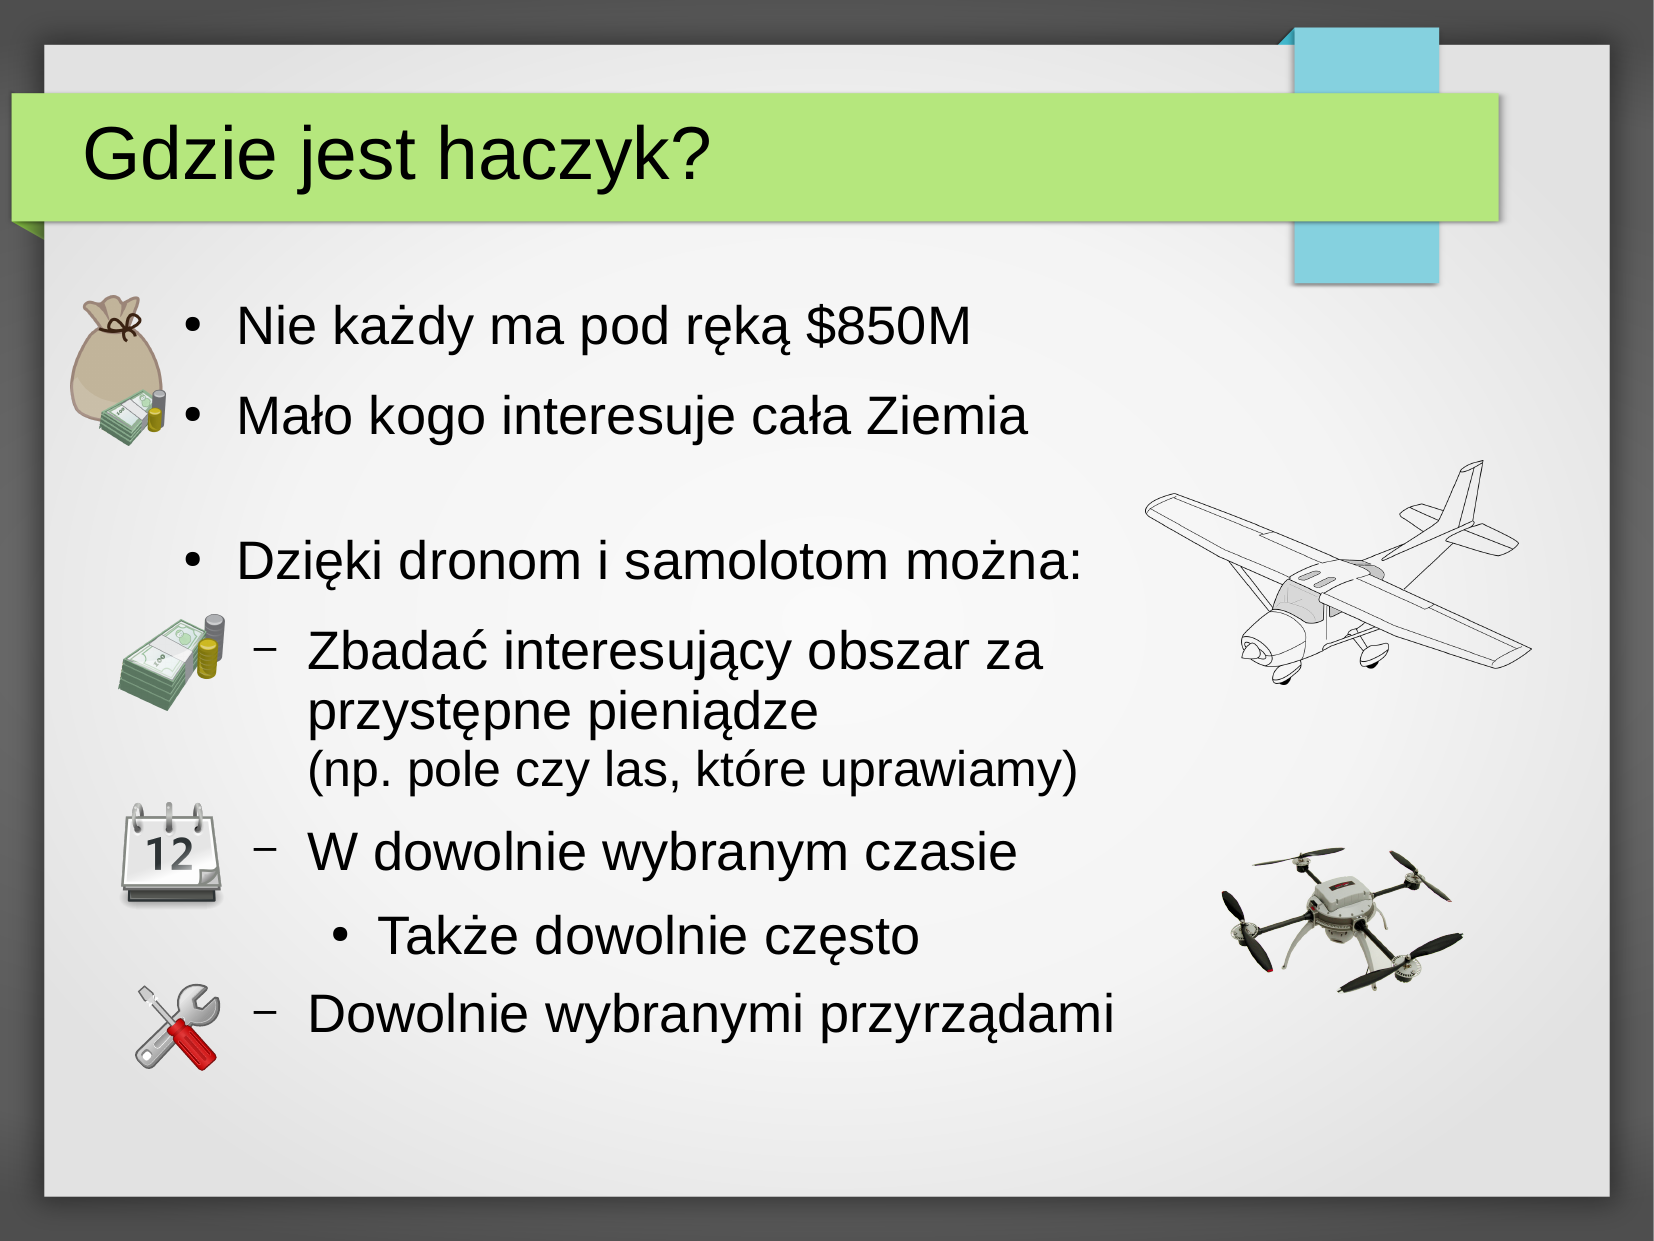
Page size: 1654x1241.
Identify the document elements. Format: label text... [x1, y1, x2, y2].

picture [0, 0, 1654, 1241]
title Gdzie jest haczyk? [82, 94, 1264, 213]
list Nie każdy ma pod ręką $850M Mało kogo interesuje cała Ziemia Dzięki dronom i samolotom można: Zbadać interesujący obszar za przystępne pieniądze (np. pole czy las, które uprawiamy) W dowolnie wybranym czasie Także dowolnie często Dowolnie wybranymi przyrządami [165, 295, 1571, 1158]
